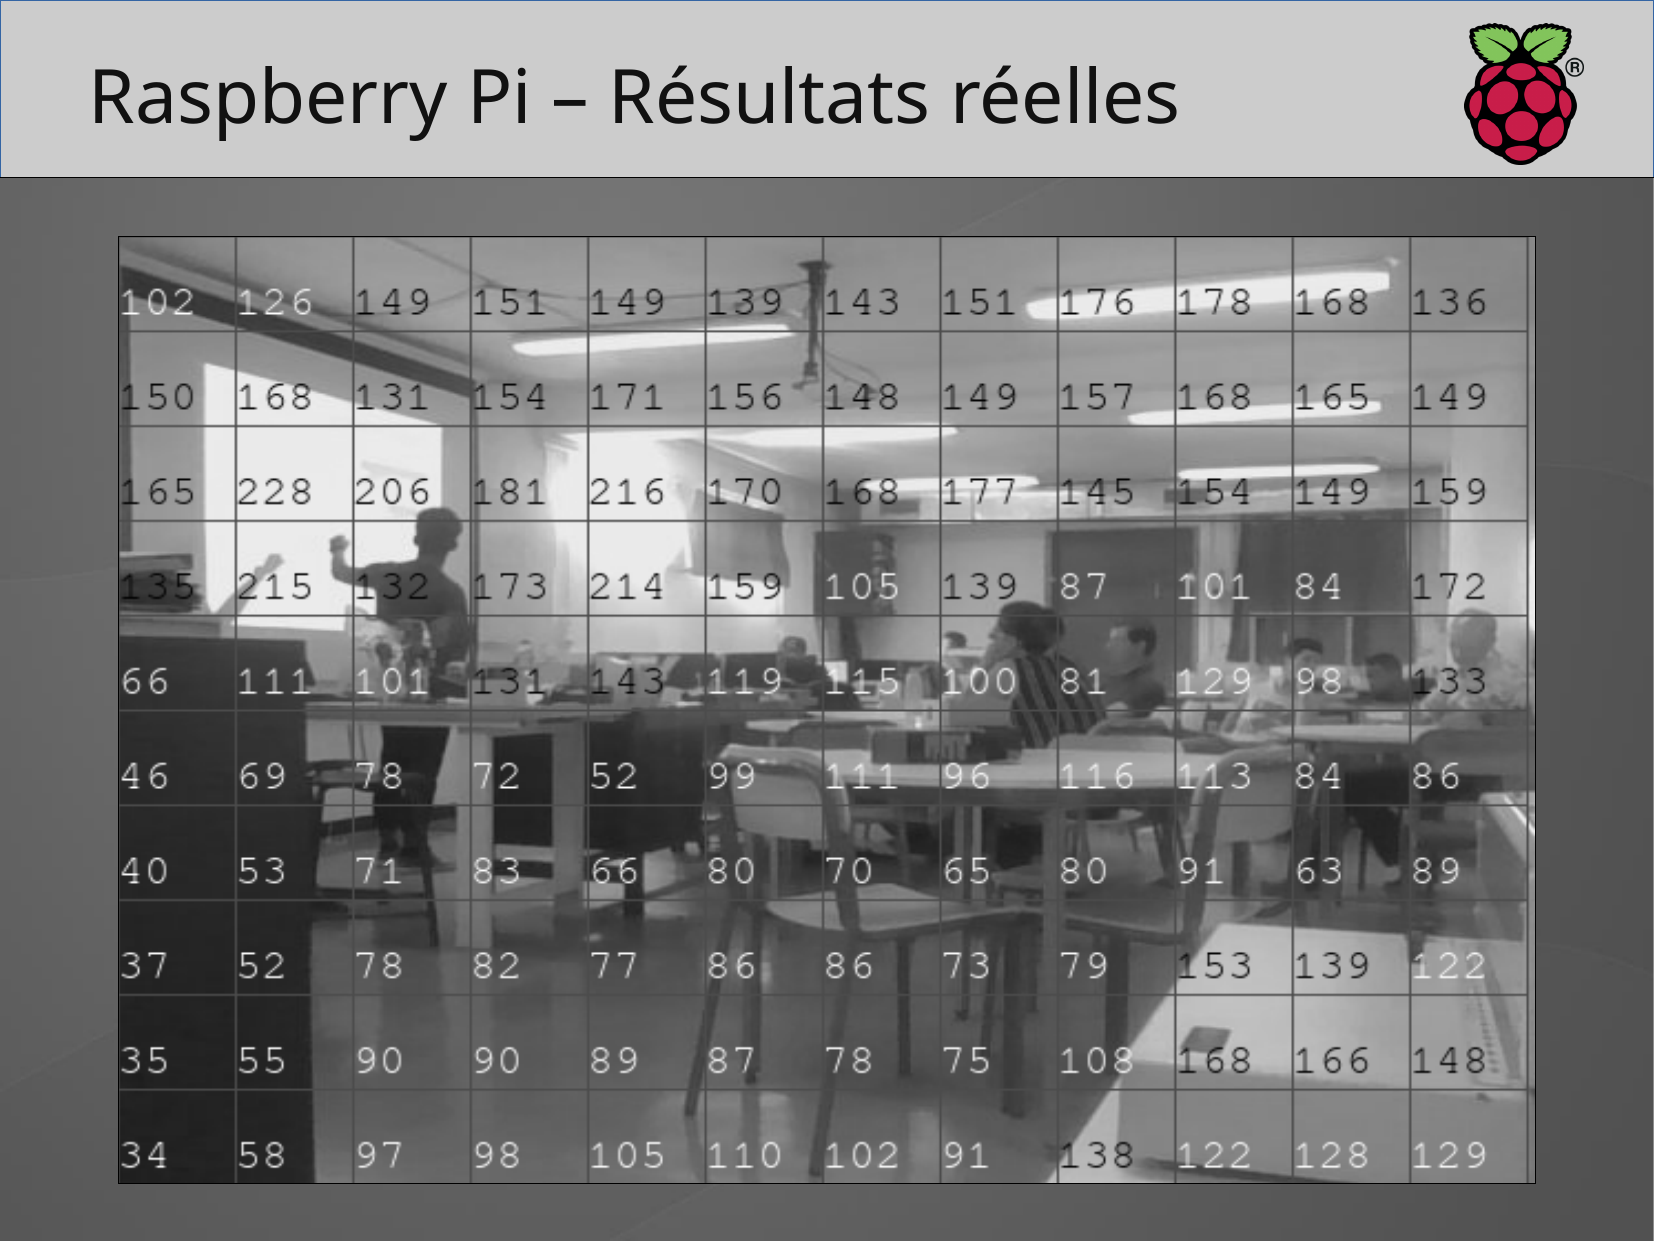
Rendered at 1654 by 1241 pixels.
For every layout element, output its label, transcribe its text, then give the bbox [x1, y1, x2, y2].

picture [0, 178, 1654, 1241]
picture [1464, 23, 1584, 165]
text_box [0, 0, 1654, 177]
text_box Raspberry Pi – Résultats réelles [0, 35, 1512, 254]
